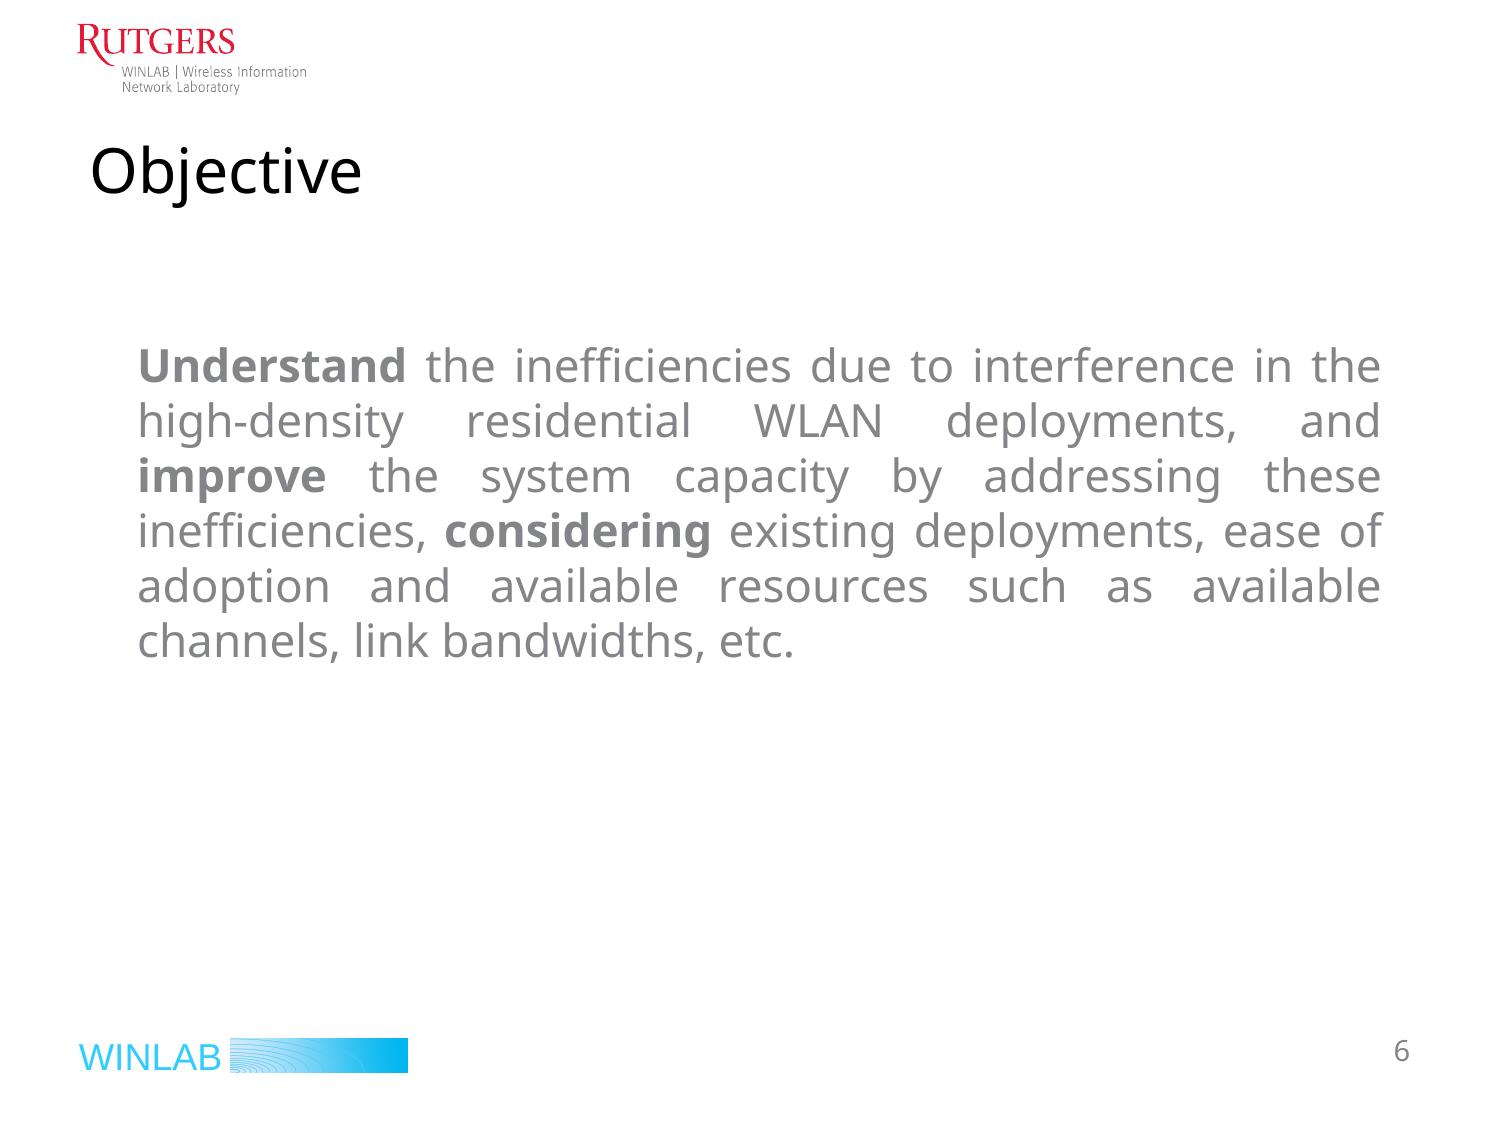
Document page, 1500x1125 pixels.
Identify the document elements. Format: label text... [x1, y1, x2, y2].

title Objective [75, 99, 1426, 238]
picture [230, 1038, 383, 1073]
list Understand the inefficiencies due to interference in the high-density residential WLAN deployments, and improve the system capacity by addressing these inefficiencies, considering existing deployments, ease of adoption and available resources such as available channels, link bandwidths, etc. [122, 329, 1398, 1023]
